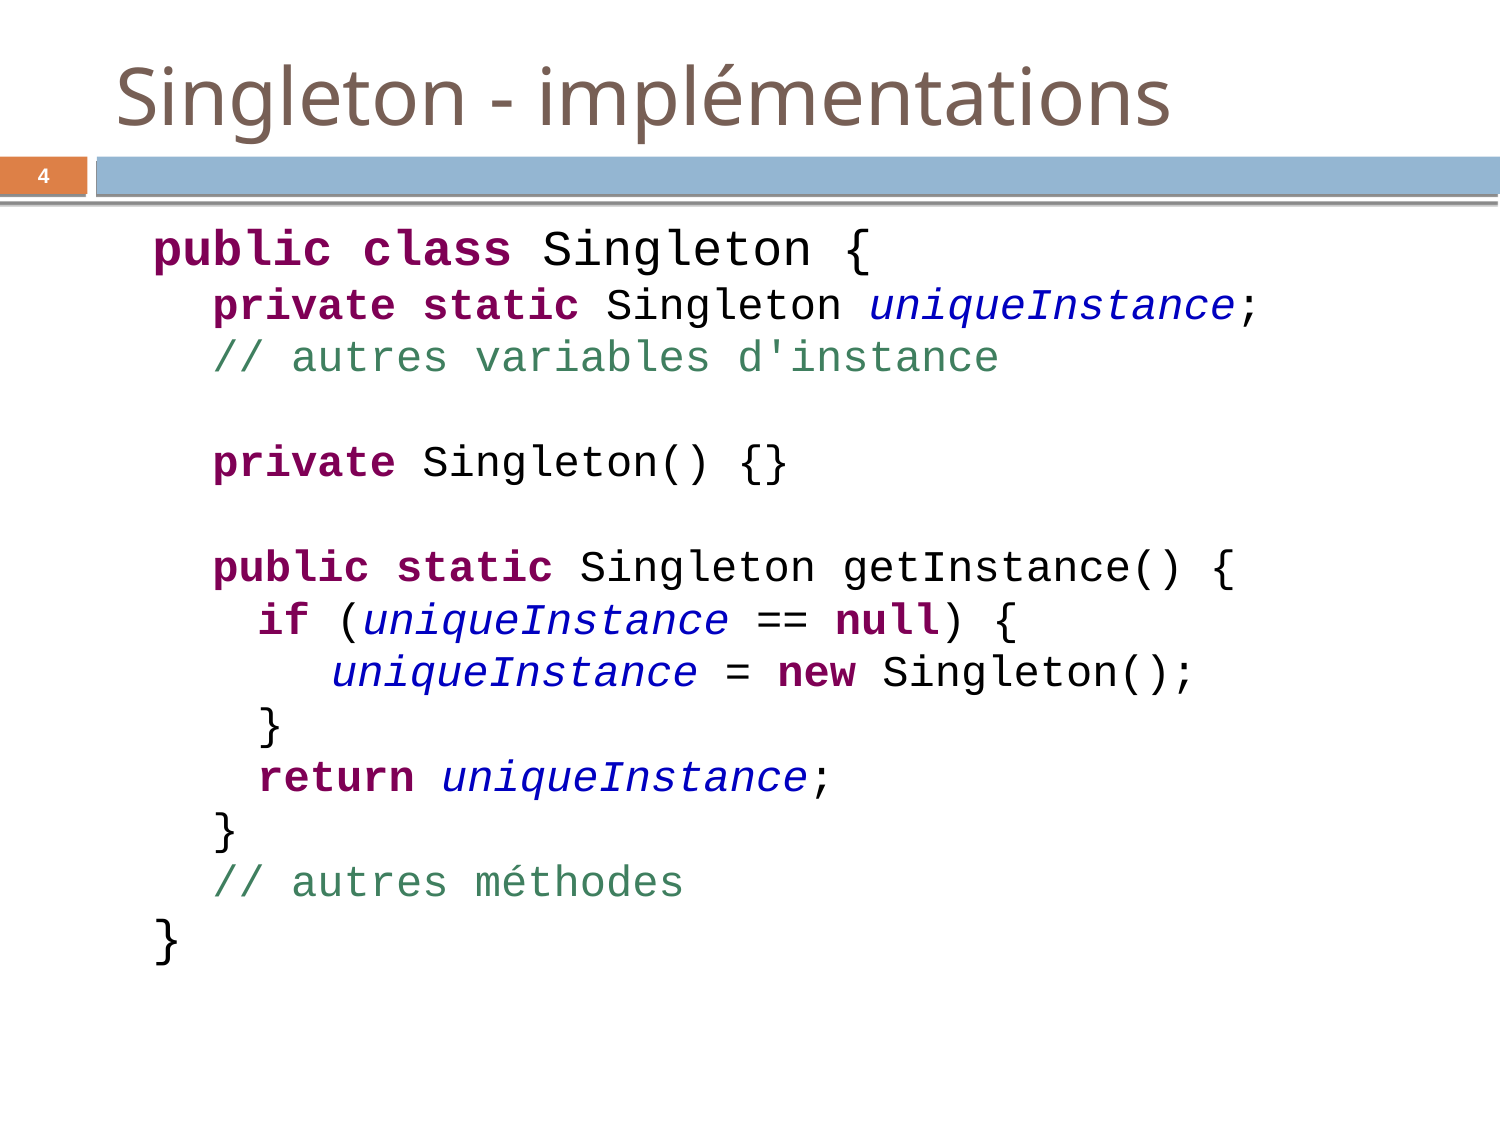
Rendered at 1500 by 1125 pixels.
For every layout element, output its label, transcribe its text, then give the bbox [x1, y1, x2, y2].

list public class Singleton { private static Singleton uniqueInstance; // autres variables d'instance private Singleton() {} public static Singleton getInstance() { if (uniqueInstance == null) { uniqueInstance = new Singleton(); } return uniqueInstance; } // autres méthodes } [137, 208, 1500, 1012]
slide_number <numéro> [0, 155, 88, 196]
title Singleton - implémentations [100, 37, 1438, 149]
